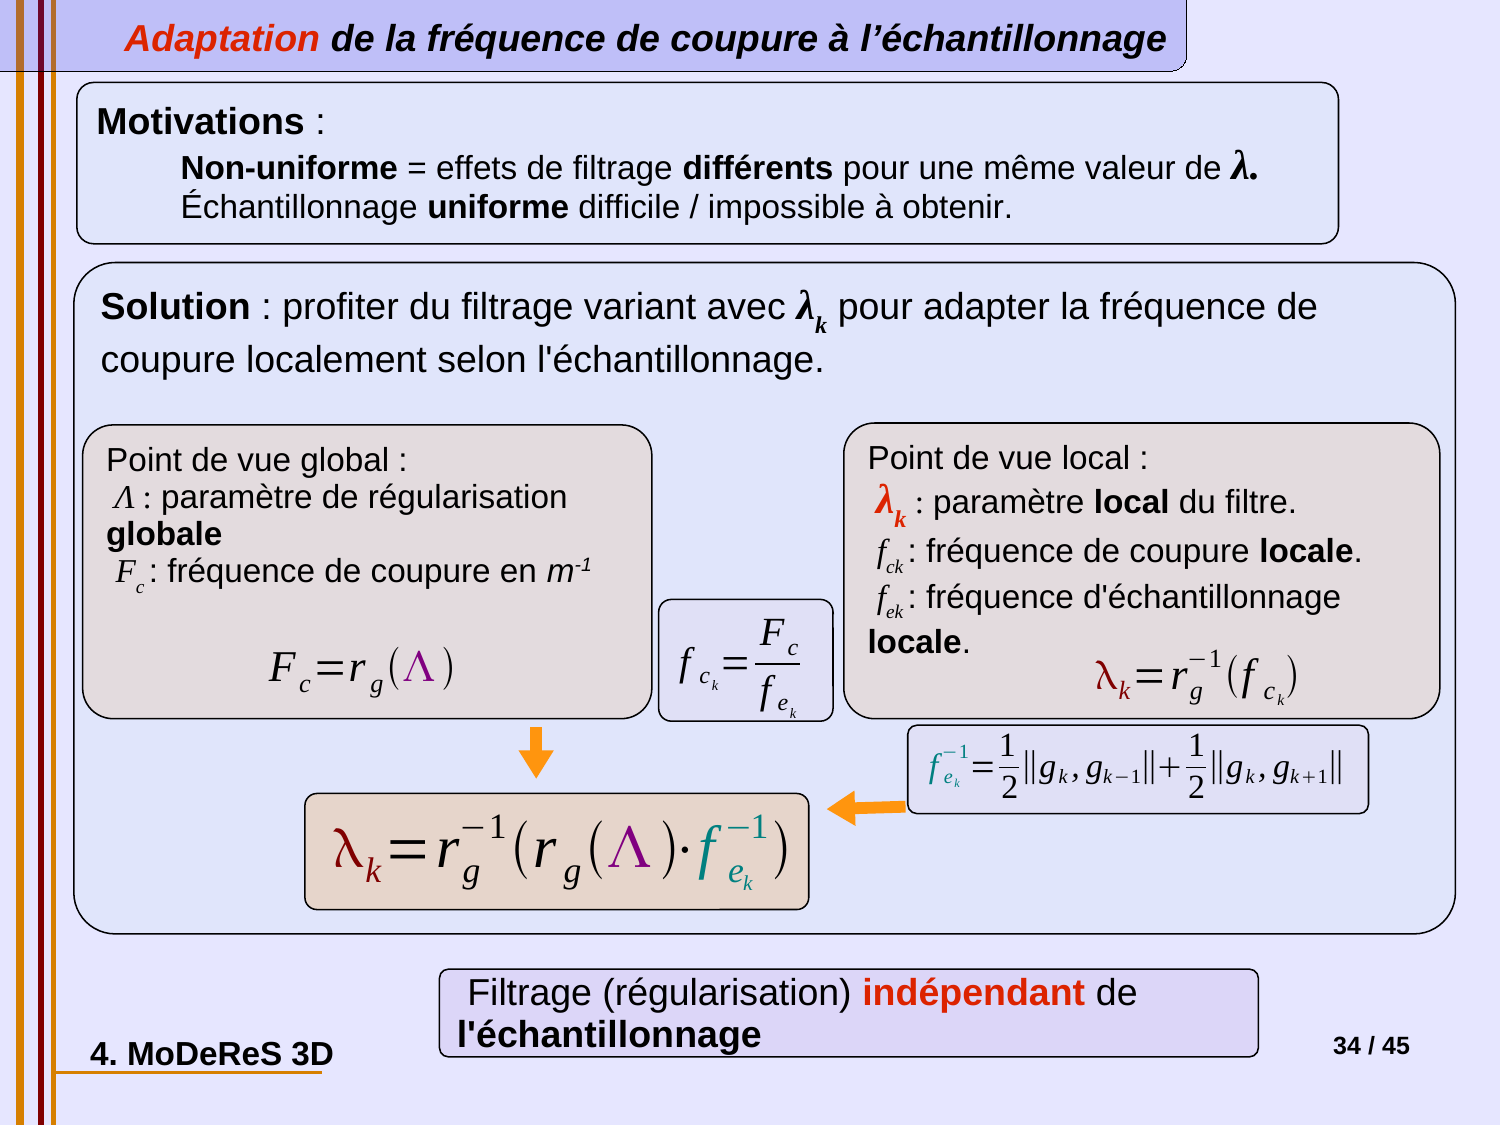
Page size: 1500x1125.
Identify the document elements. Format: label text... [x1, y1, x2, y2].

chart [255, 643, 465, 698]
text_box [907, 725, 1369, 814]
text_box [304, 793, 809, 910]
text_box Point de vue local : λk : paramètre local du filtre. fck : fréquence de coupure locale. fek : fréquence d'échantillonnage locale. [843, 423, 1440, 719]
chart [669, 610, 812, 721]
text_box [658, 599, 834, 722]
text_box Solution : profiter du filtrage variant avec λk pour adapter la fréquence de coupure localement selon l'échantillonnage. [73, 262, 1456, 934]
title 4. MoDeReS 3D [75, 1027, 597, 1080]
text_box Adaptation de la fréquence de coupure à l’échantillonnage [0, 0, 1187, 72]
text_box Point de vue global : Λ : paramètre de régularisation globale Fc : fréquence de coupure en m-1 [82, 424, 652, 719]
text_box Motivations : Non-uniforme = effets de filtrage différents pour une même valeur de λ. Échantillonnage uniforme difficile / impossible à obtenir. [76, 82, 1339, 244]
chart [918, 726, 1354, 807]
chart [316, 808, 806, 897]
chart [1082, 645, 1311, 711]
text_box Filtrage (régularisation) indépendant de l'échantillonnage [439, 969, 1259, 1057]
